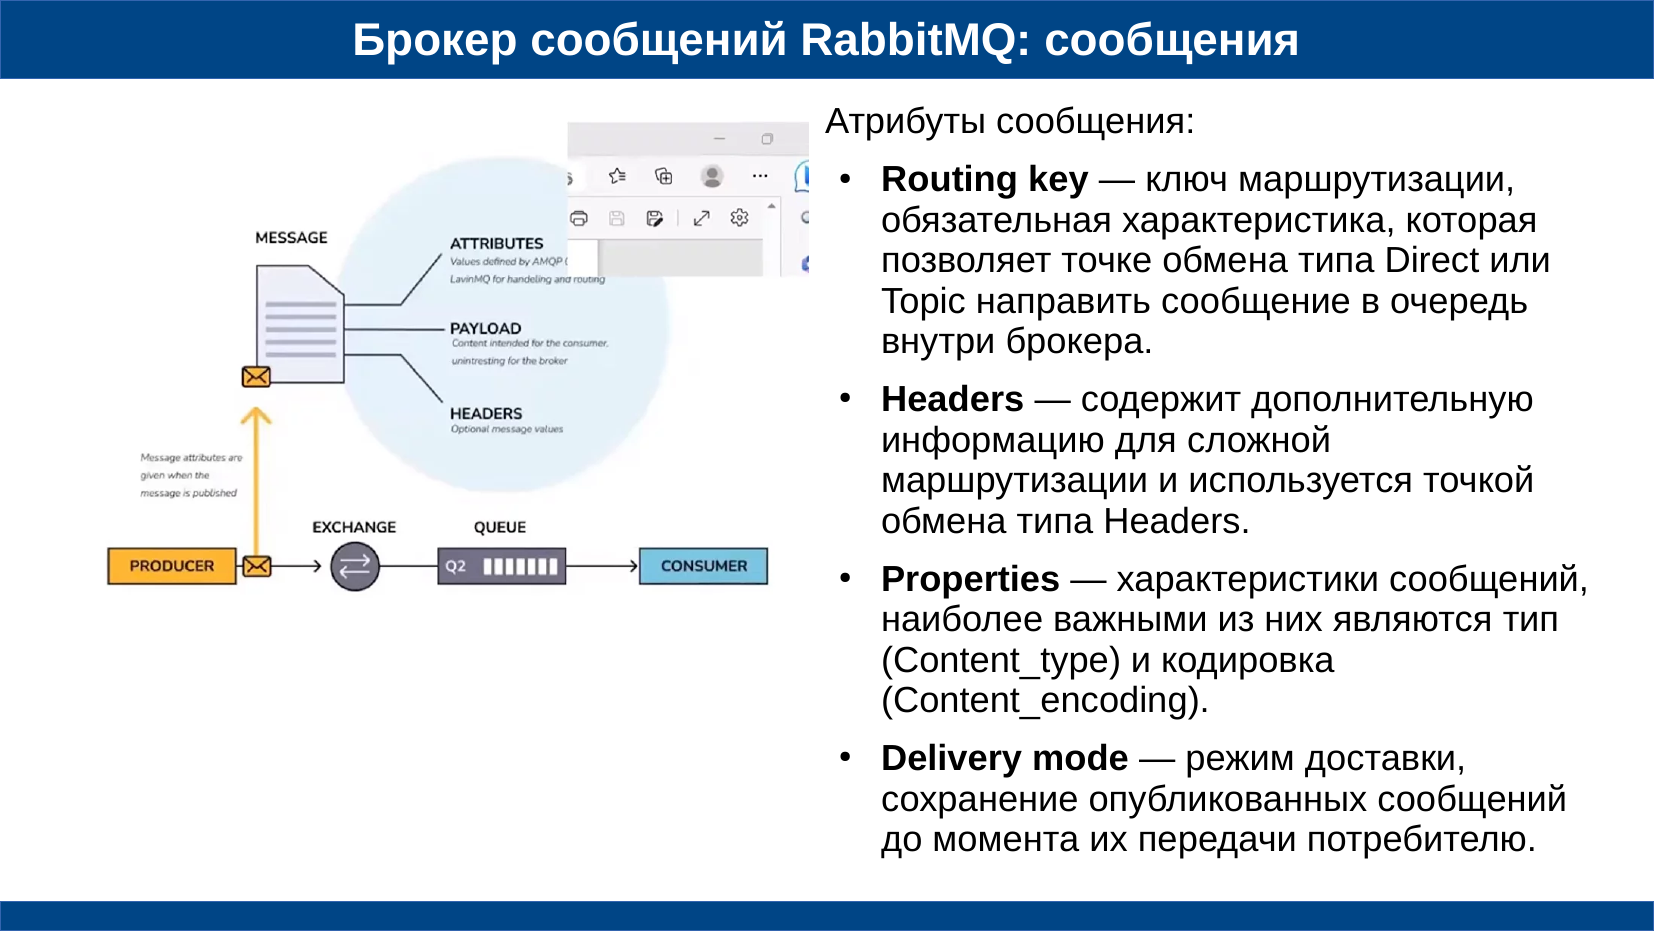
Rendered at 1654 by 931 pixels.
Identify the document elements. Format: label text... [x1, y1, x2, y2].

list Атрибуты сообщения: Routing key — ключ маршрутизации, обязательная характеристика, которая позволяет точке обмена типа Direct или Topic направить сообщение в очередь внутри брокера. Headers — содержит дополнительную информацию для сложной маршрутизации и используется точкой обмена типа Headers. Properties — характеристики сообщений, наиболее важными из них являются тип (Content_type) и кодировка (Content_encoding). Delivery mode — режим доставки, сохранение опубликованных сообщений до момента их передачи потребителю. [825, 101, 1606, 871]
picture [82, 101, 809, 641]
title Брокер сообщений RabbitMQ: сообщения [0, 0, 1654, 79]
